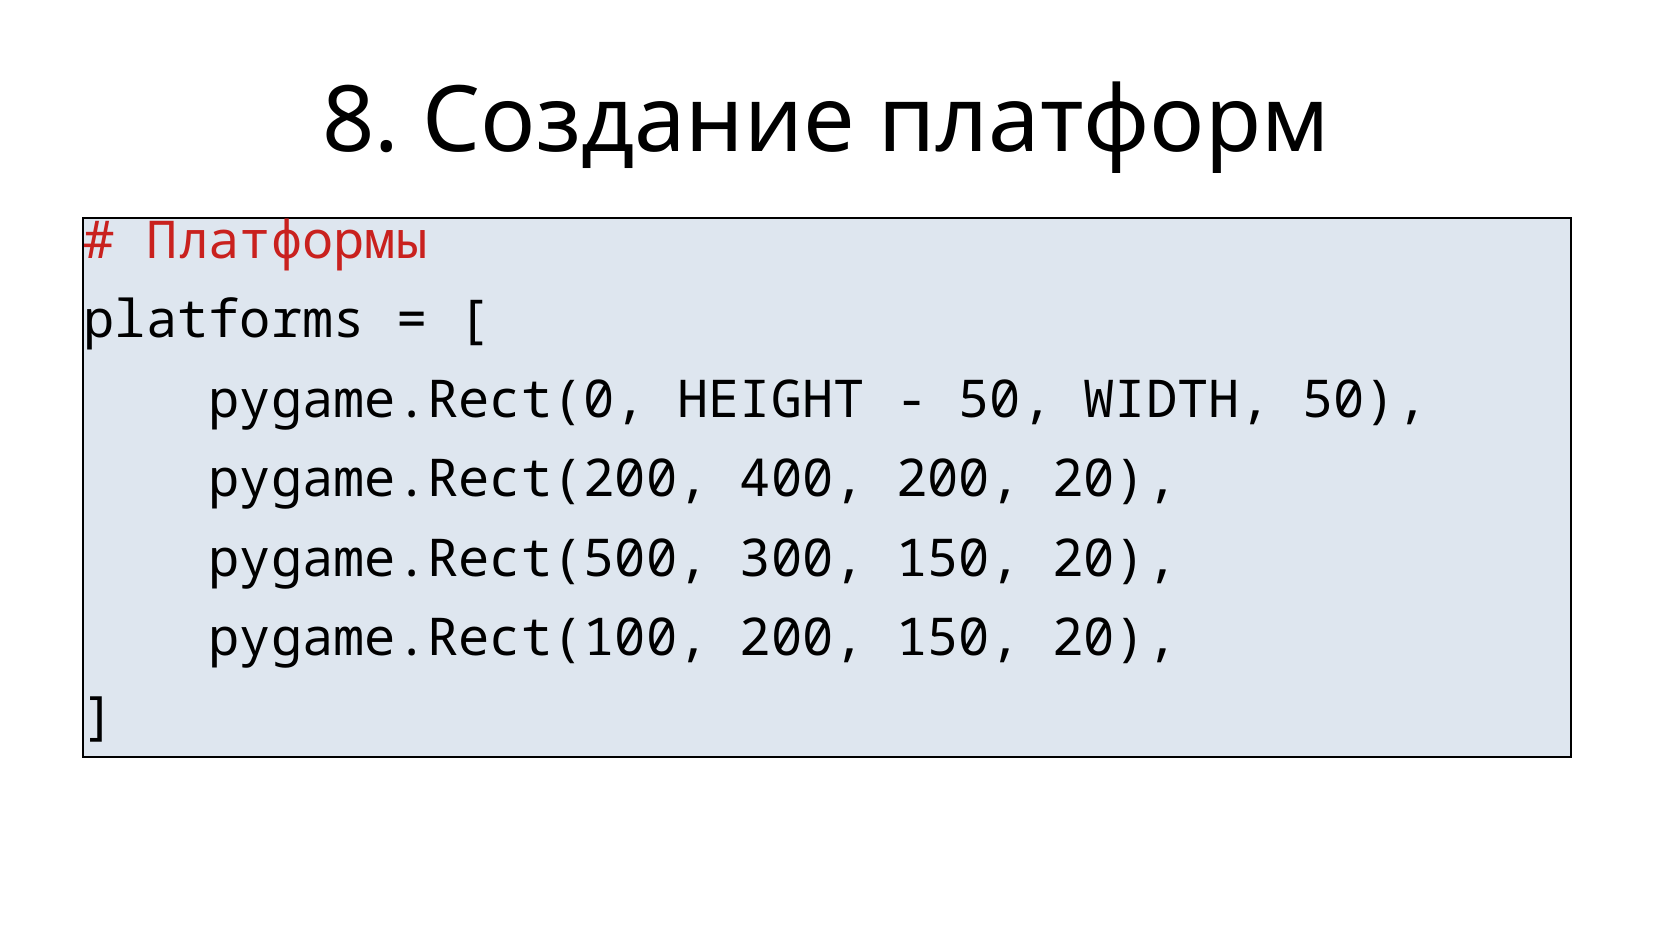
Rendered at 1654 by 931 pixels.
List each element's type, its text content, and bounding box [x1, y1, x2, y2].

title 8. Создание платформ [82, 37, 1571, 193]
list # Платформы platforms = [ pygame.Rect(0, HEIGHT - 50, WIDTH, 50), pygame.Rect(200, 400, 200, 20), pygame.Rect(500, 300, 150, 20), pygame.Rect(100, 200, 150, 20), ] [82, 217, 1571, 757]
